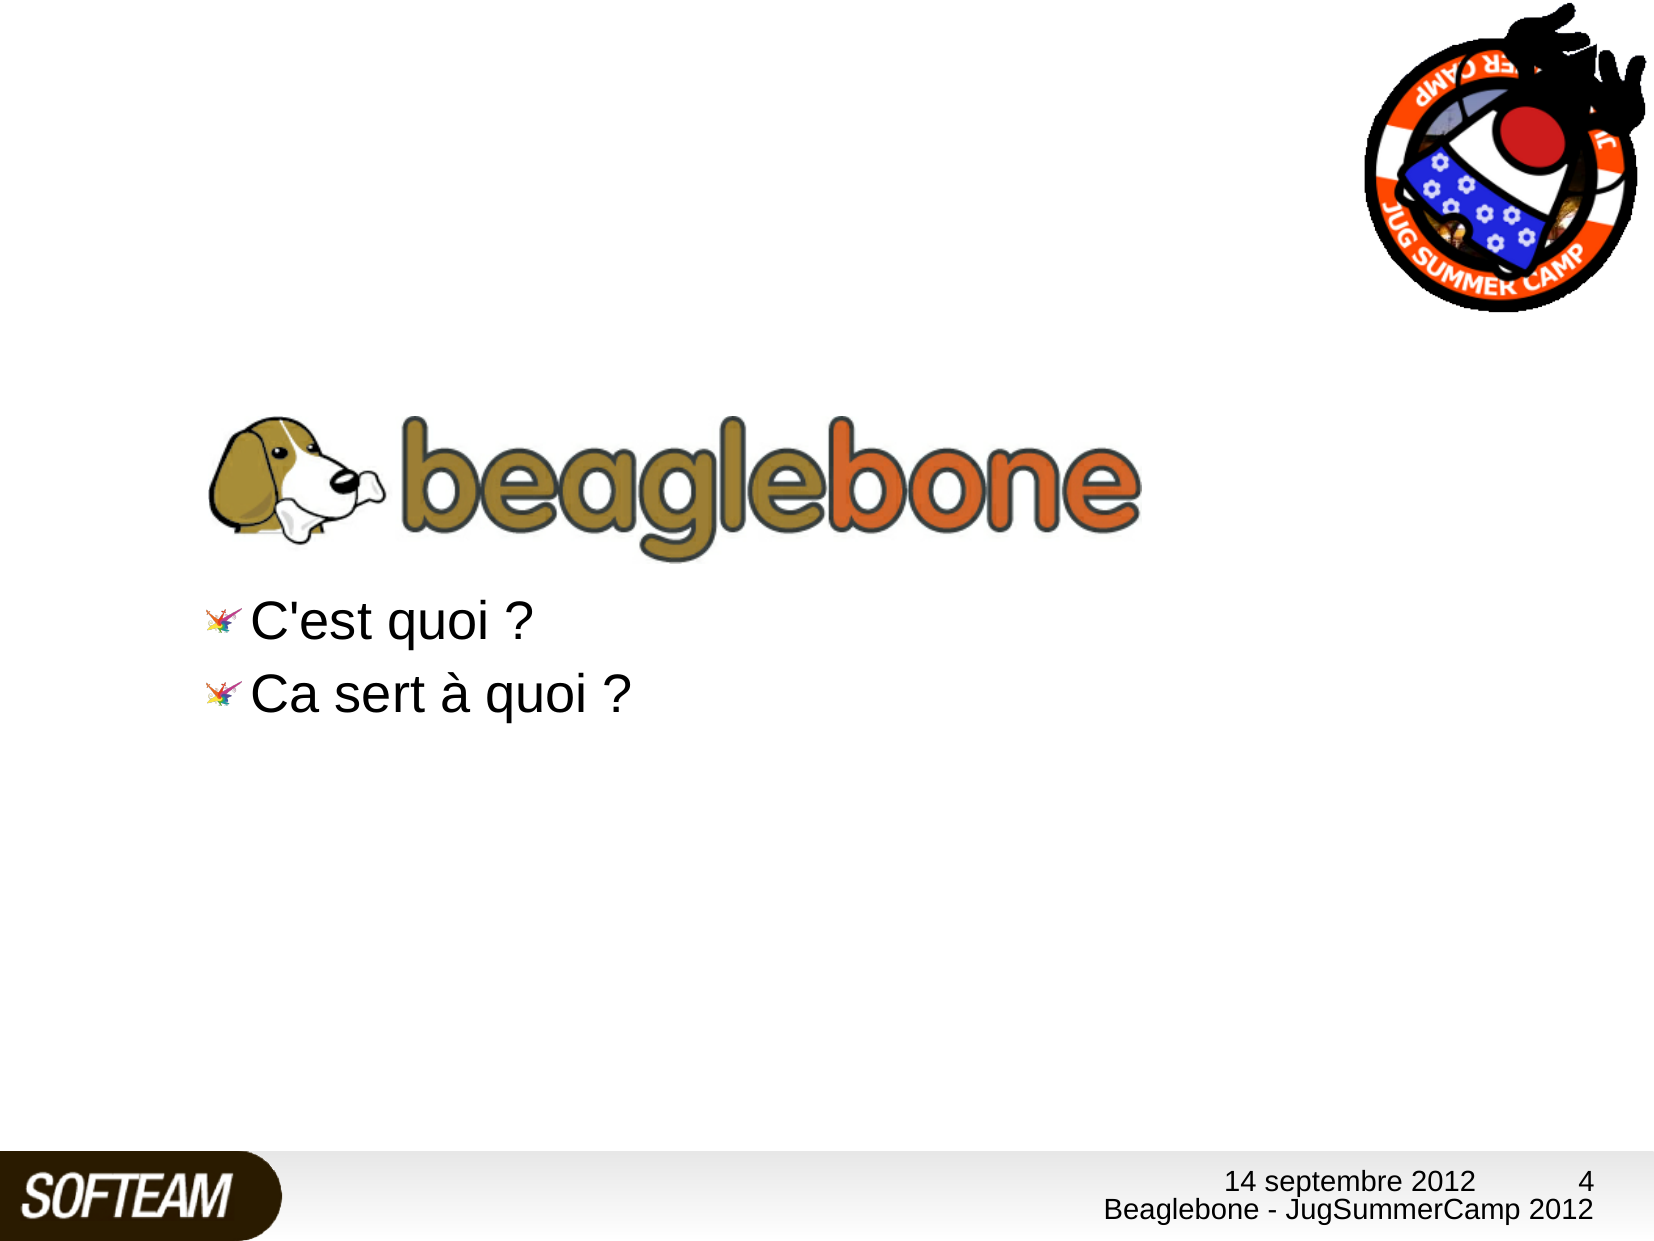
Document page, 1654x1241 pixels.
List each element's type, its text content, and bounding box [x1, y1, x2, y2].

list C'est quoi ? Ca sert à quoi ? [206, 590, 1477, 1241]
picture [208, 416, 1142, 564]
picture [0, 1151, 206, 1241]
picture [1358, 0, 1654, 323]
